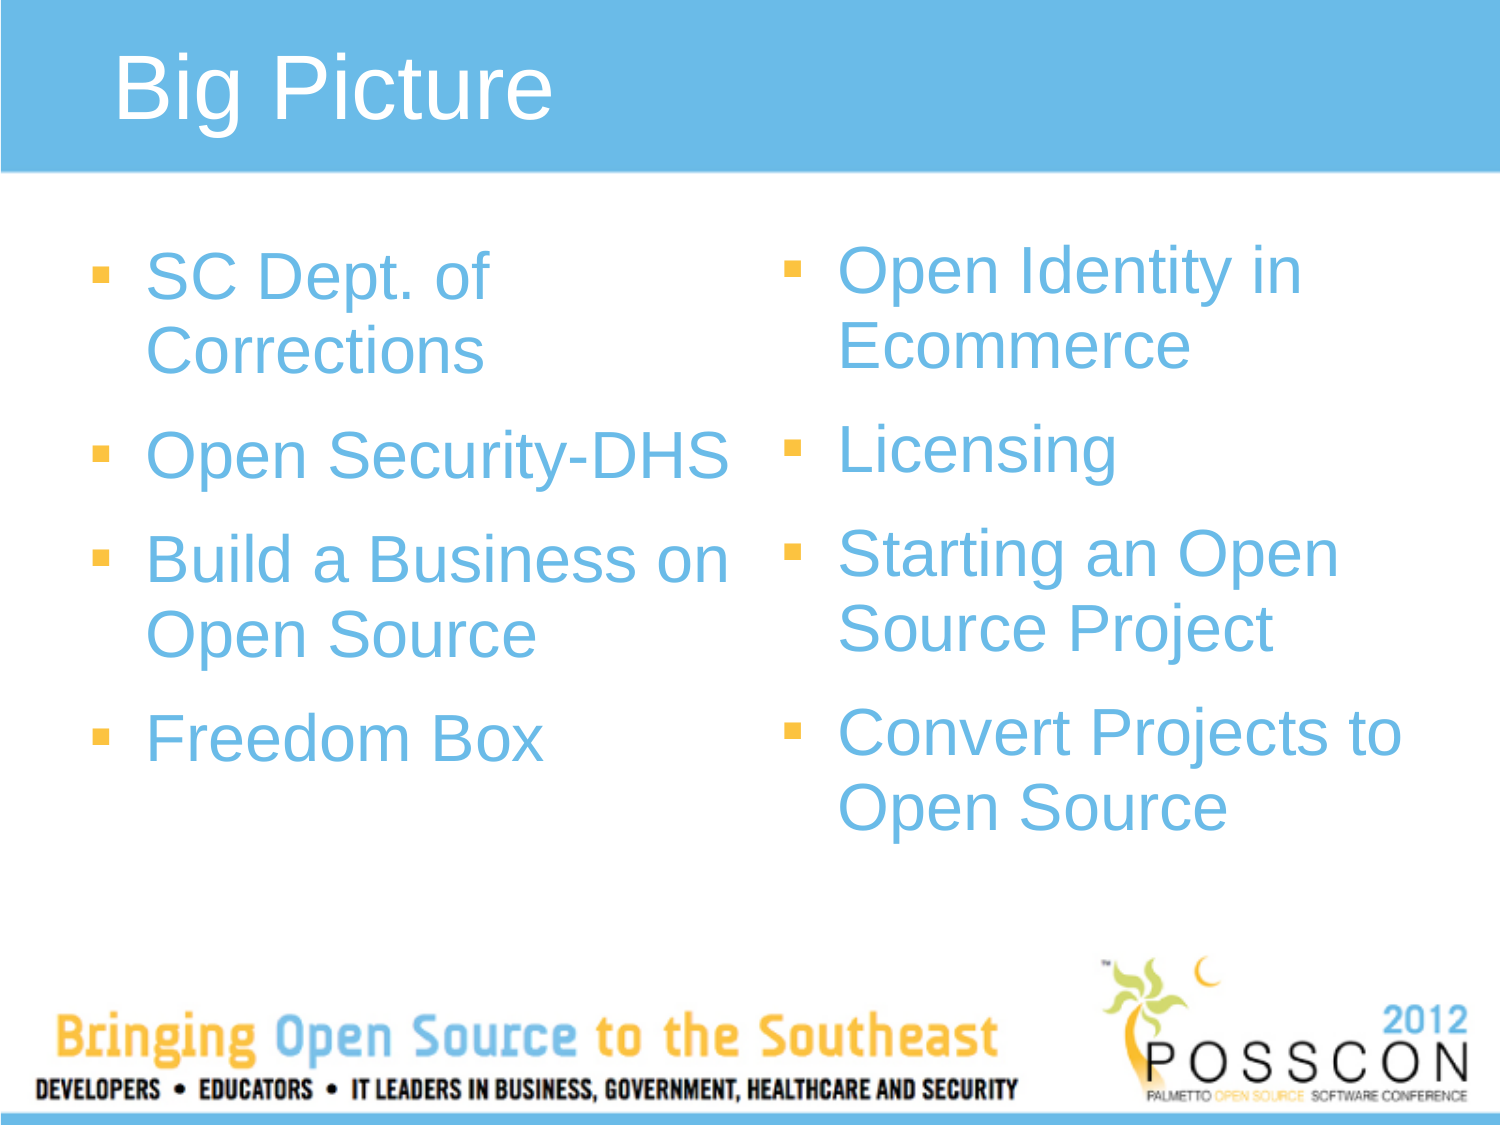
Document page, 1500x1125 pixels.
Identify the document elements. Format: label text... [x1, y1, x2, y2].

picture [0, 0, 1500, 1125]
title Big Picture [112, 12, 1388, 162]
list SC Dept. of Corrections Open Security-DHS Build a Business on Open Source Freedom Box [75, 238, 734, 918]
list Open Identity in Ecommerce Licensing Starting an Open Source Project Convert Projects to Open Source [766, 232, 1426, 976]
